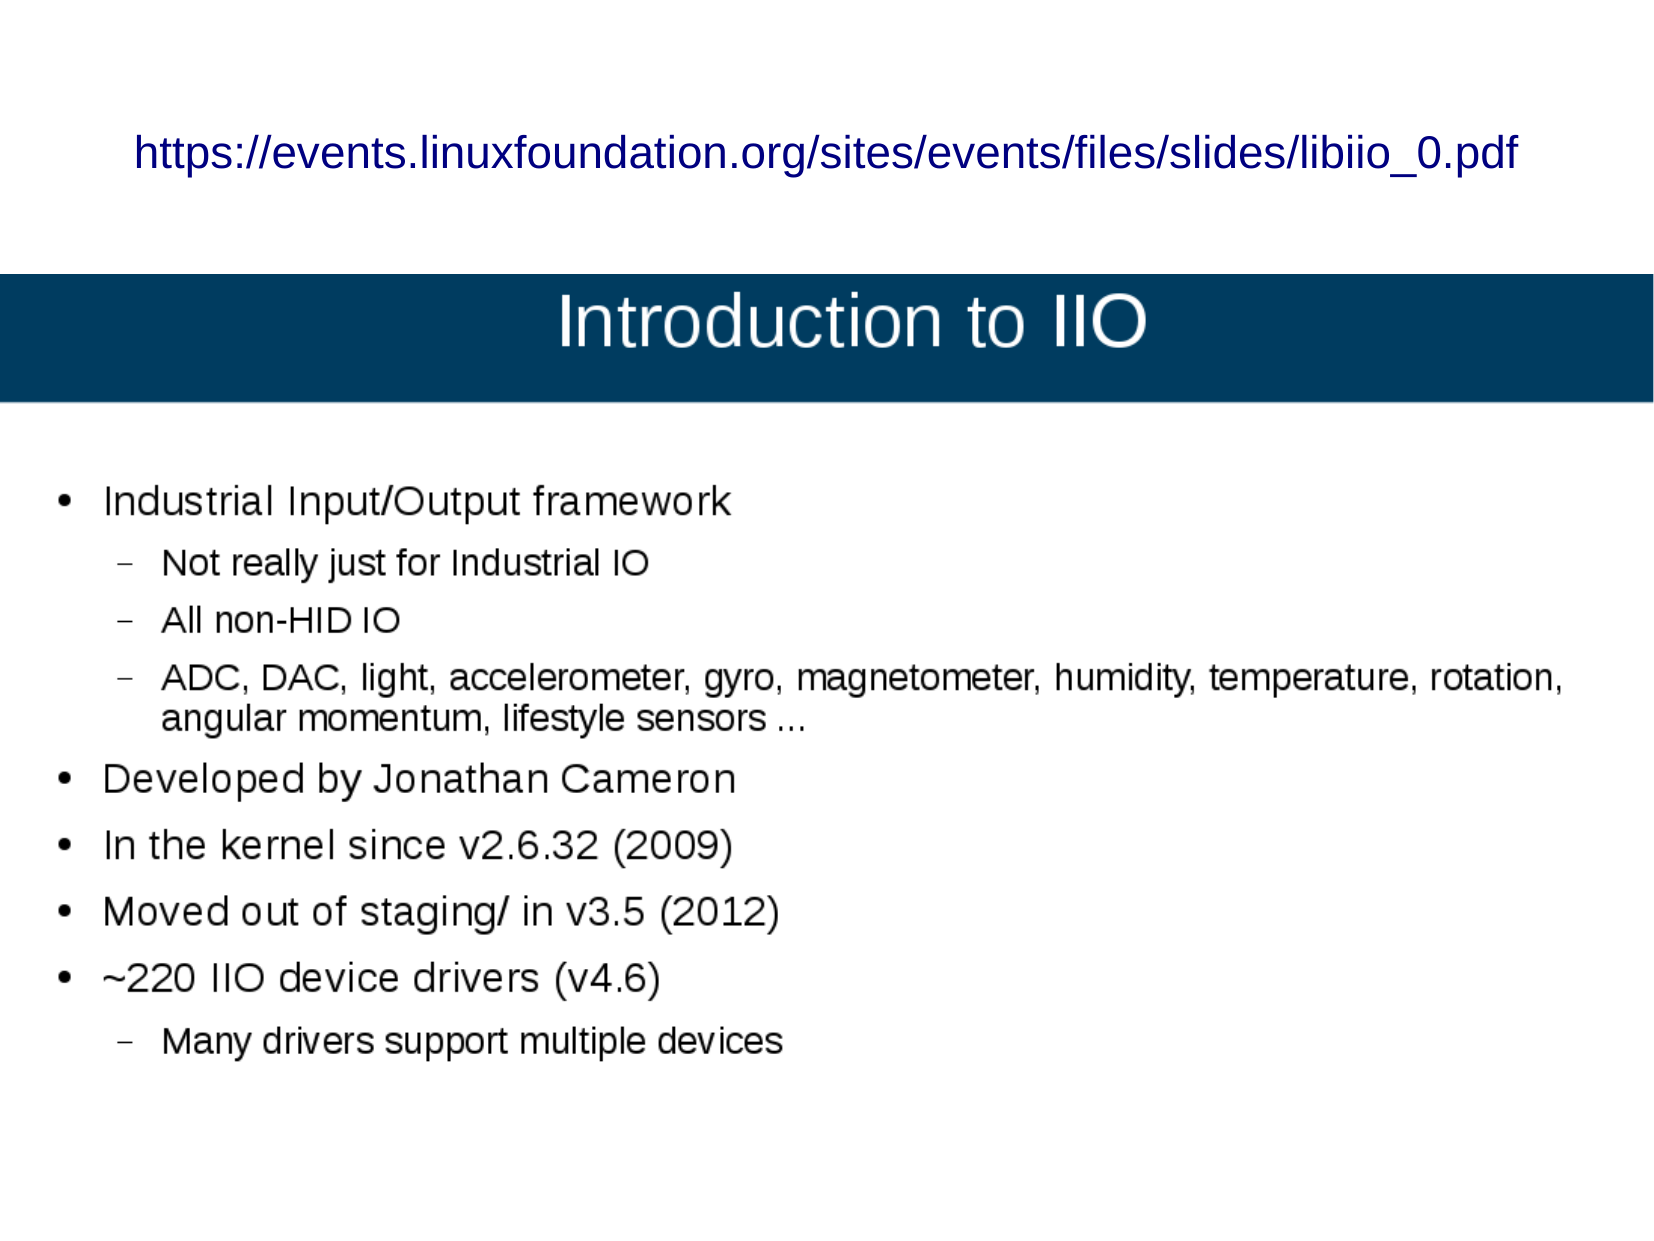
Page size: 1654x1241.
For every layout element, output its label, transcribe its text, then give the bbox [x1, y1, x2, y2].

title https://events.linuxfoundation.org/sites/events/files/slides/libiio_0.pdf [82, 49, 1571, 257]
picture [0, 274, 1654, 1141]
